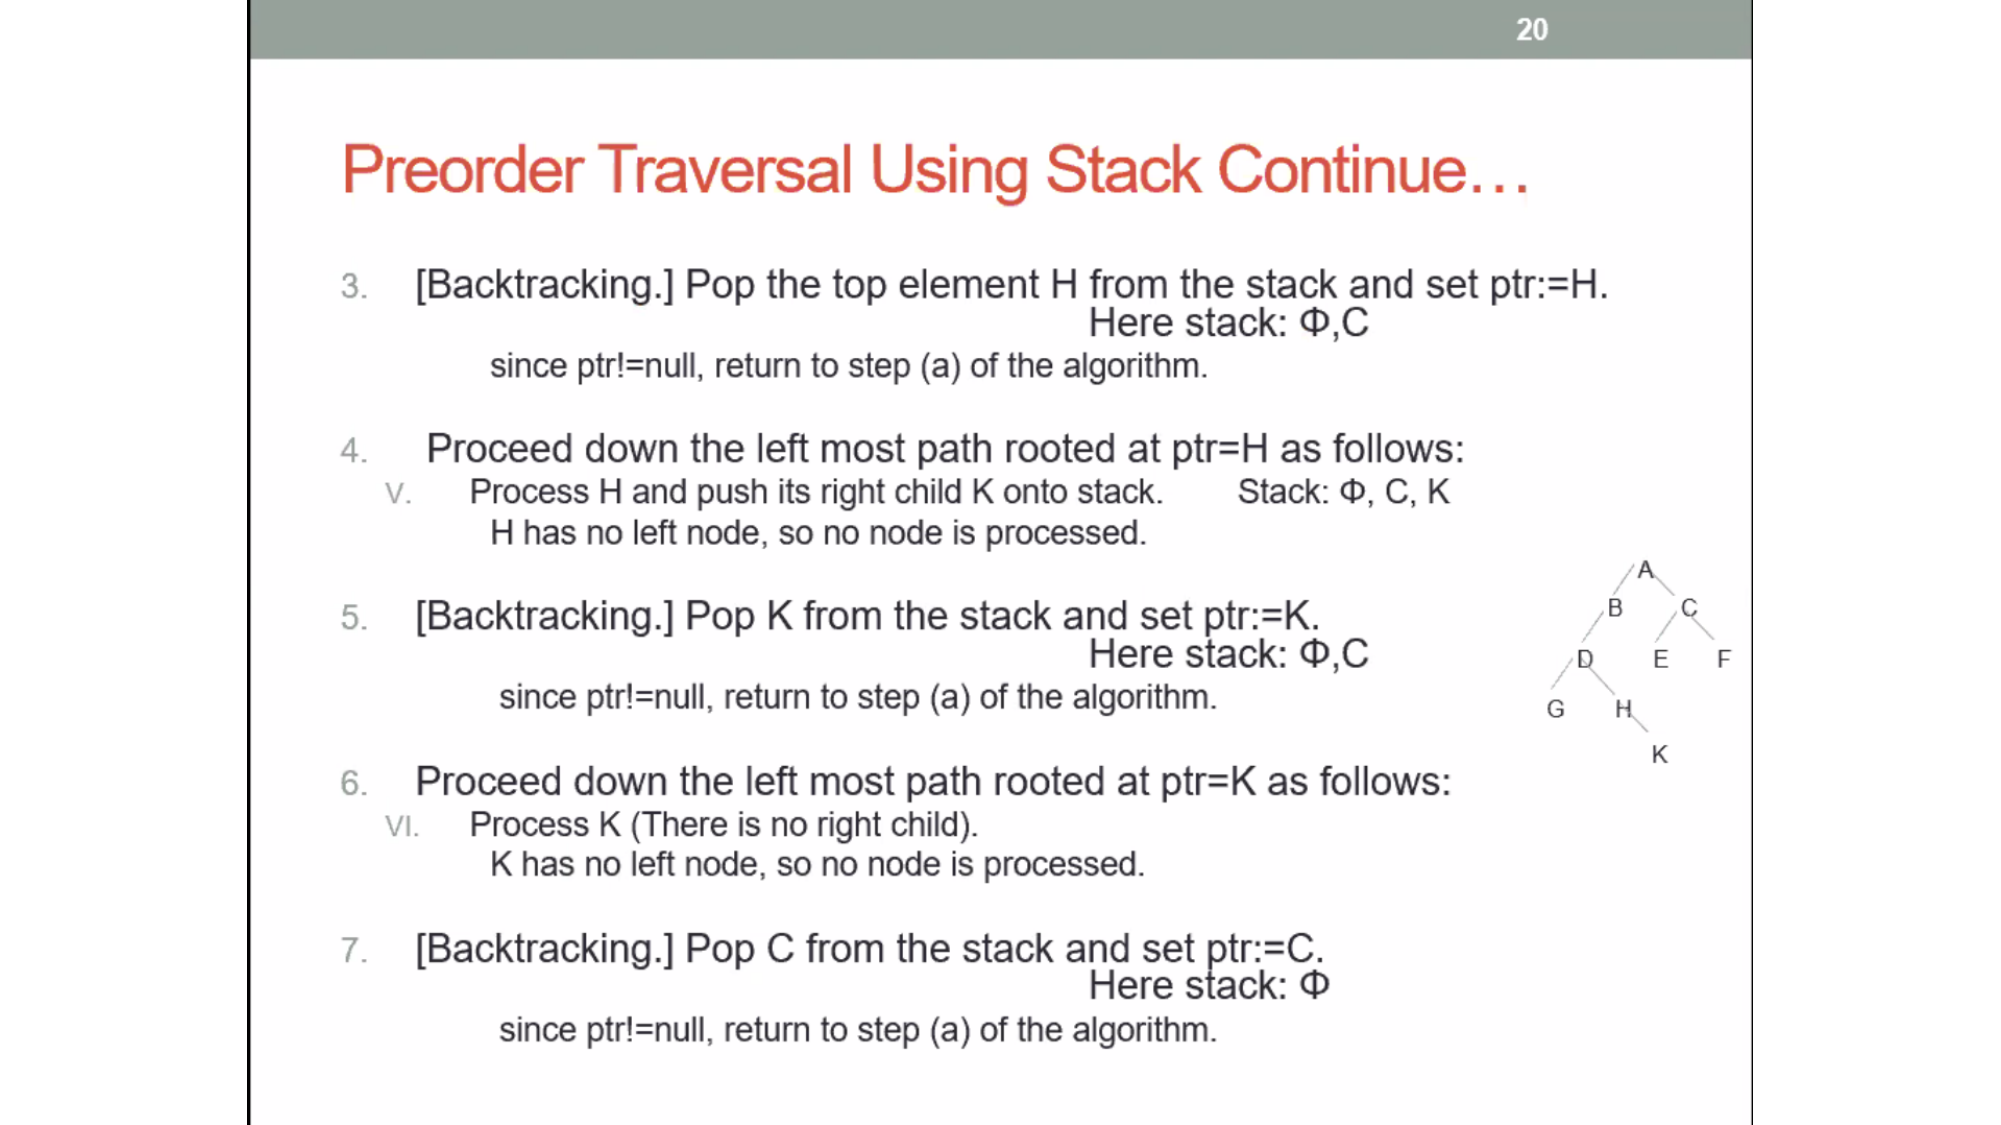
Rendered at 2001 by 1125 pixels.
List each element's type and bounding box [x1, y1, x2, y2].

picture [247, 0, 1753, 1125]
